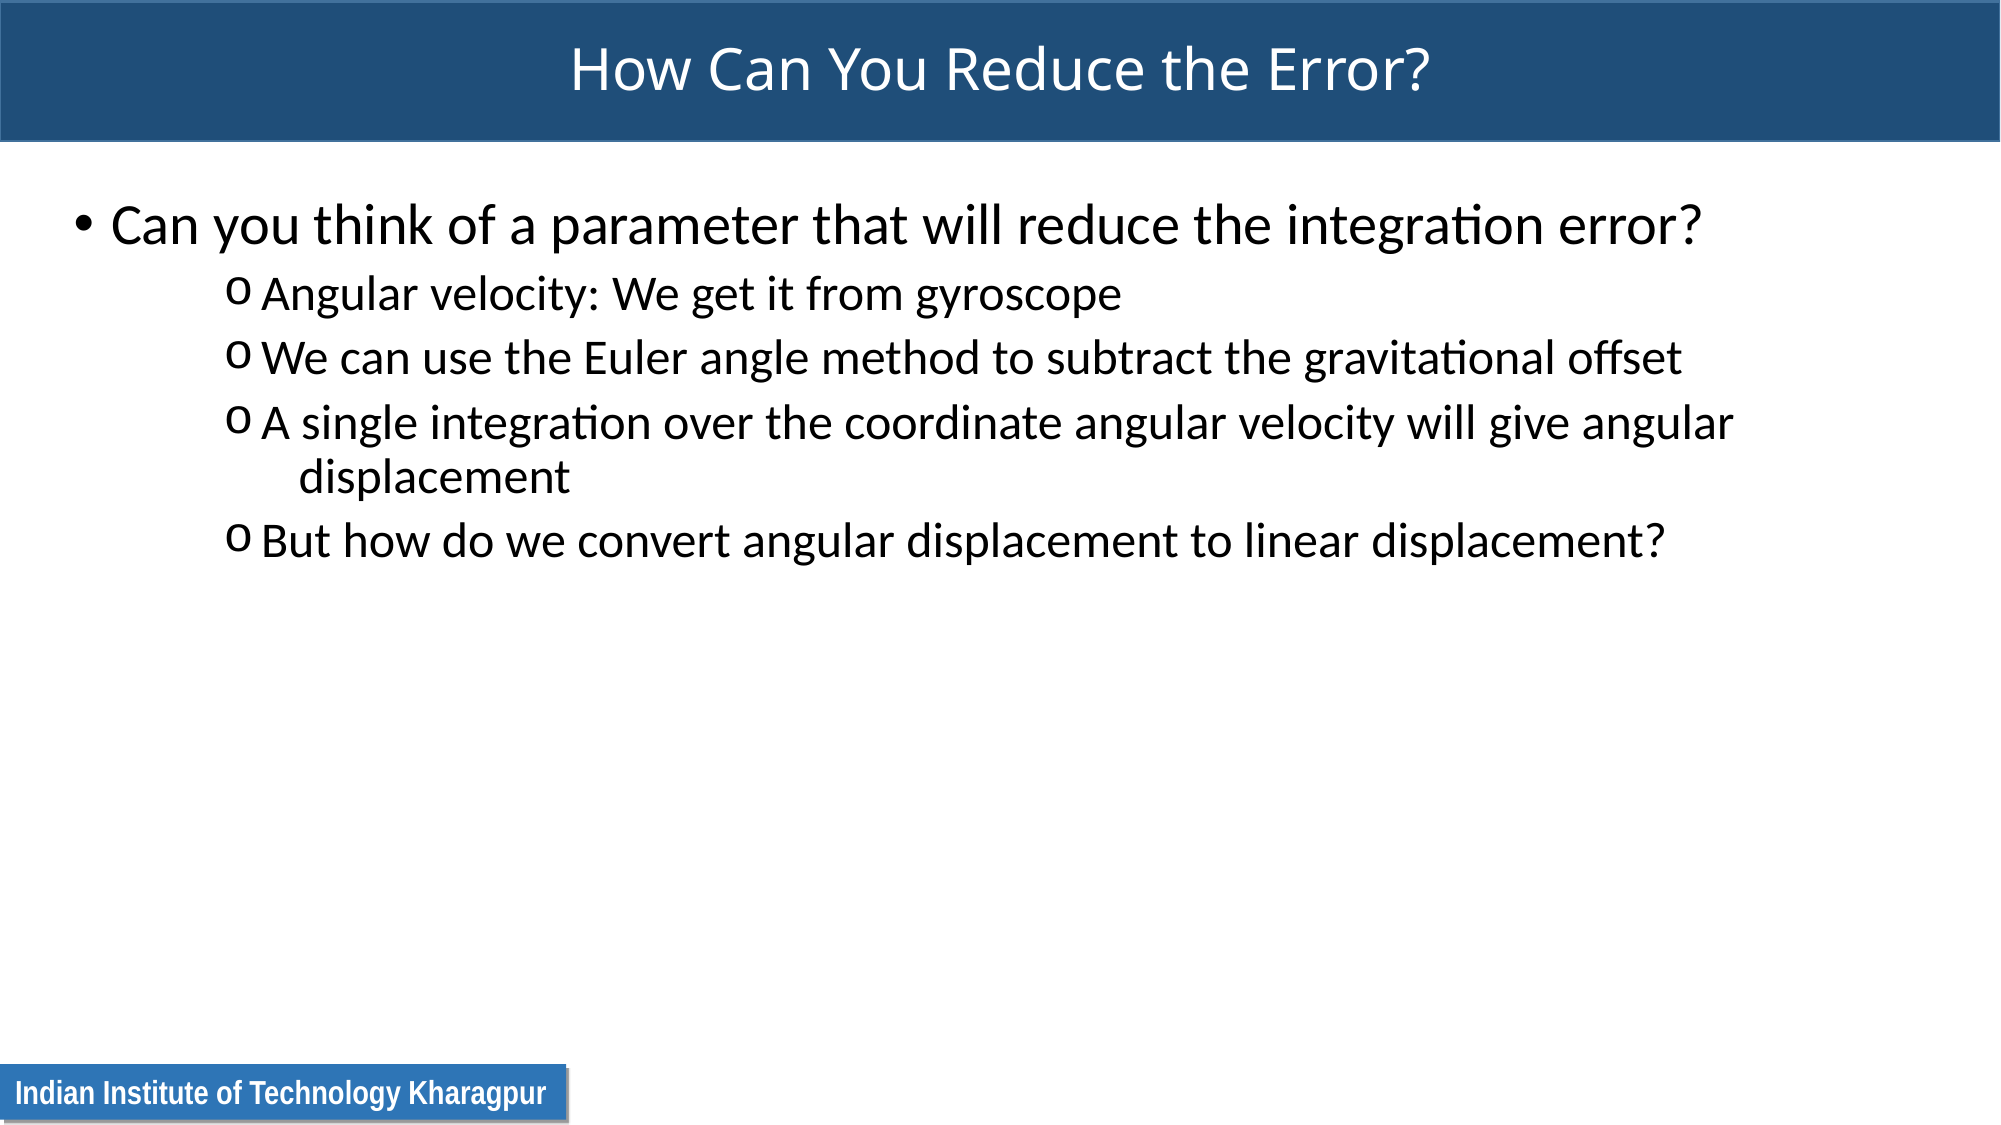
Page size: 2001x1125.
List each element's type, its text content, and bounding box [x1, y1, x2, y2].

list Can you think of a parameter that will reduce the integration error? Angular velocity: We get it from gyroscope We can use the Euler angle method to subtract the gravitational offset A single integration over the coordinate angular velocity will give angular displacement But how do we convert angular displacement to linear displacement? [58, 186, 1954, 1065]
title How Can You Reduce the Error? [0, 1, 2000, 141]
